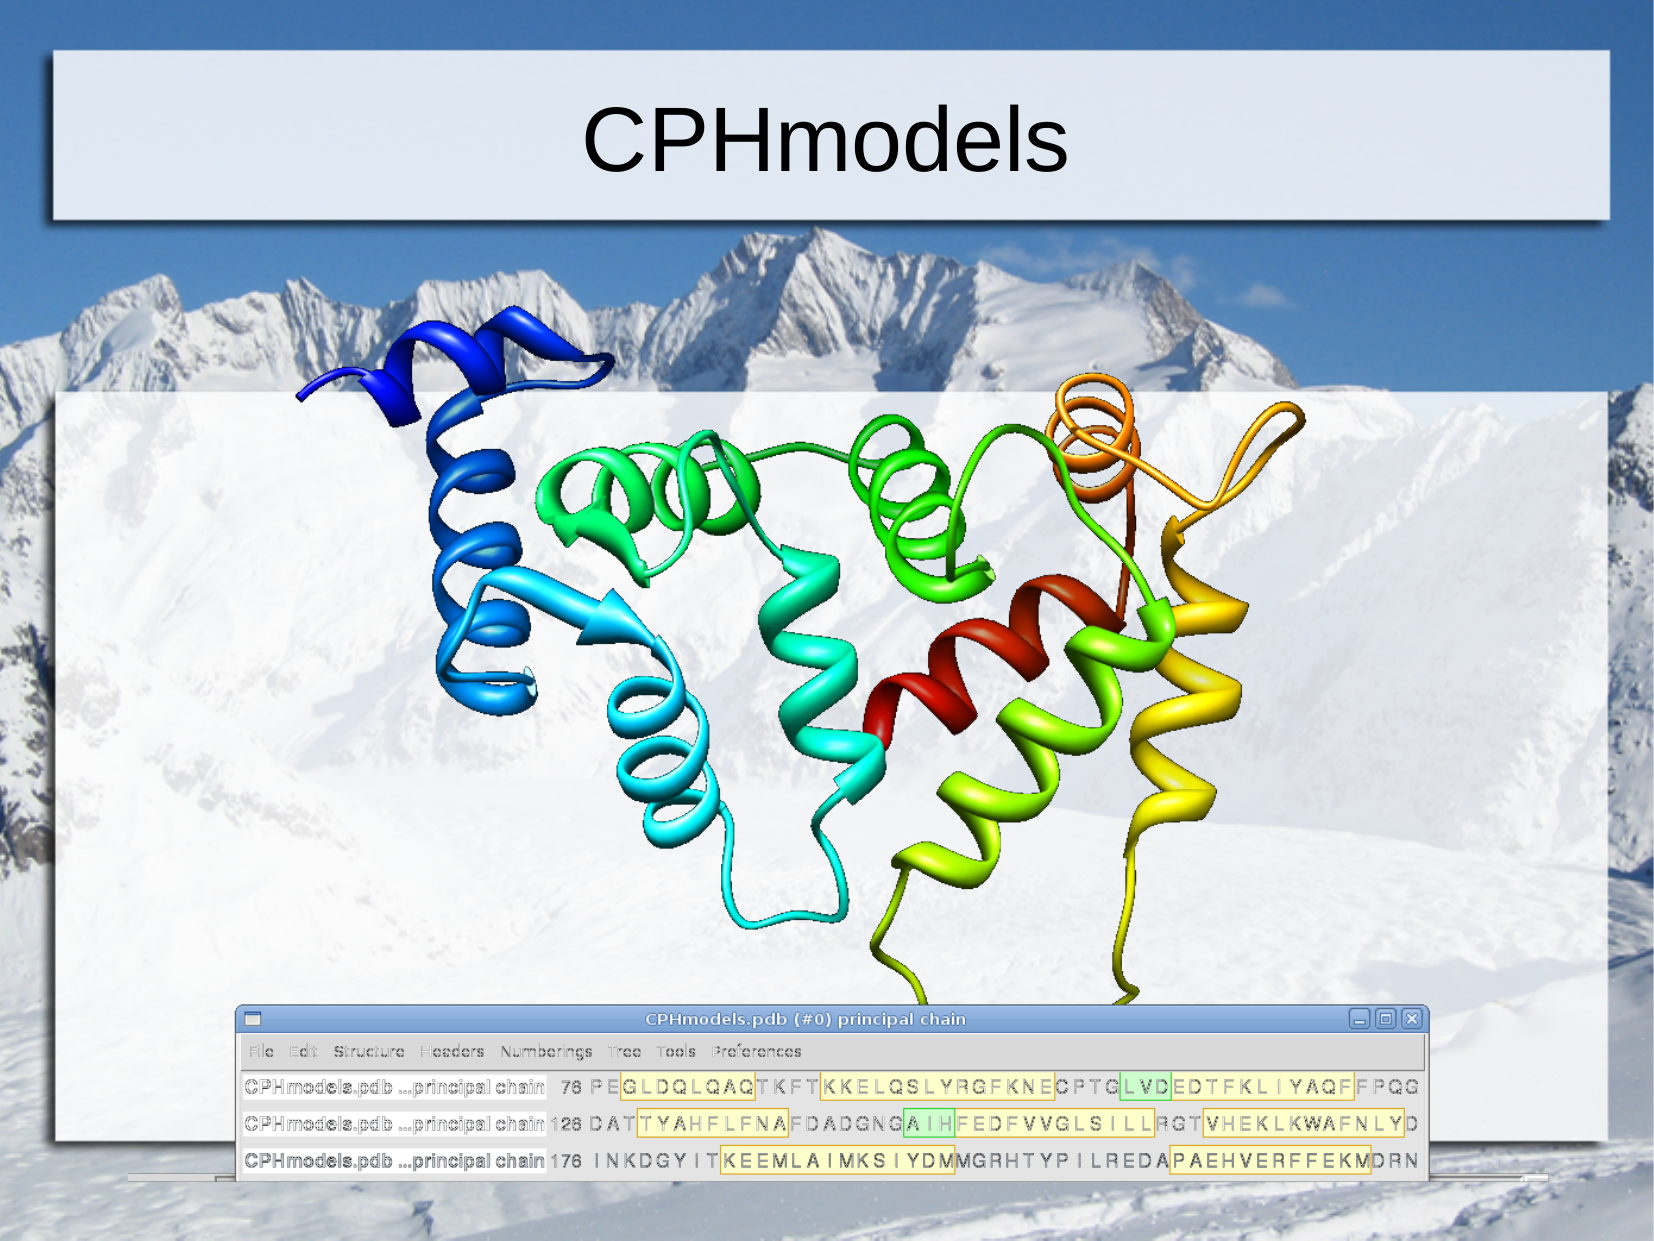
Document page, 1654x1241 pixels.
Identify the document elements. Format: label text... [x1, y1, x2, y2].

picture [0, 0, 1654, 1241]
title CPHmodels [59, 61, 1595, 219]
